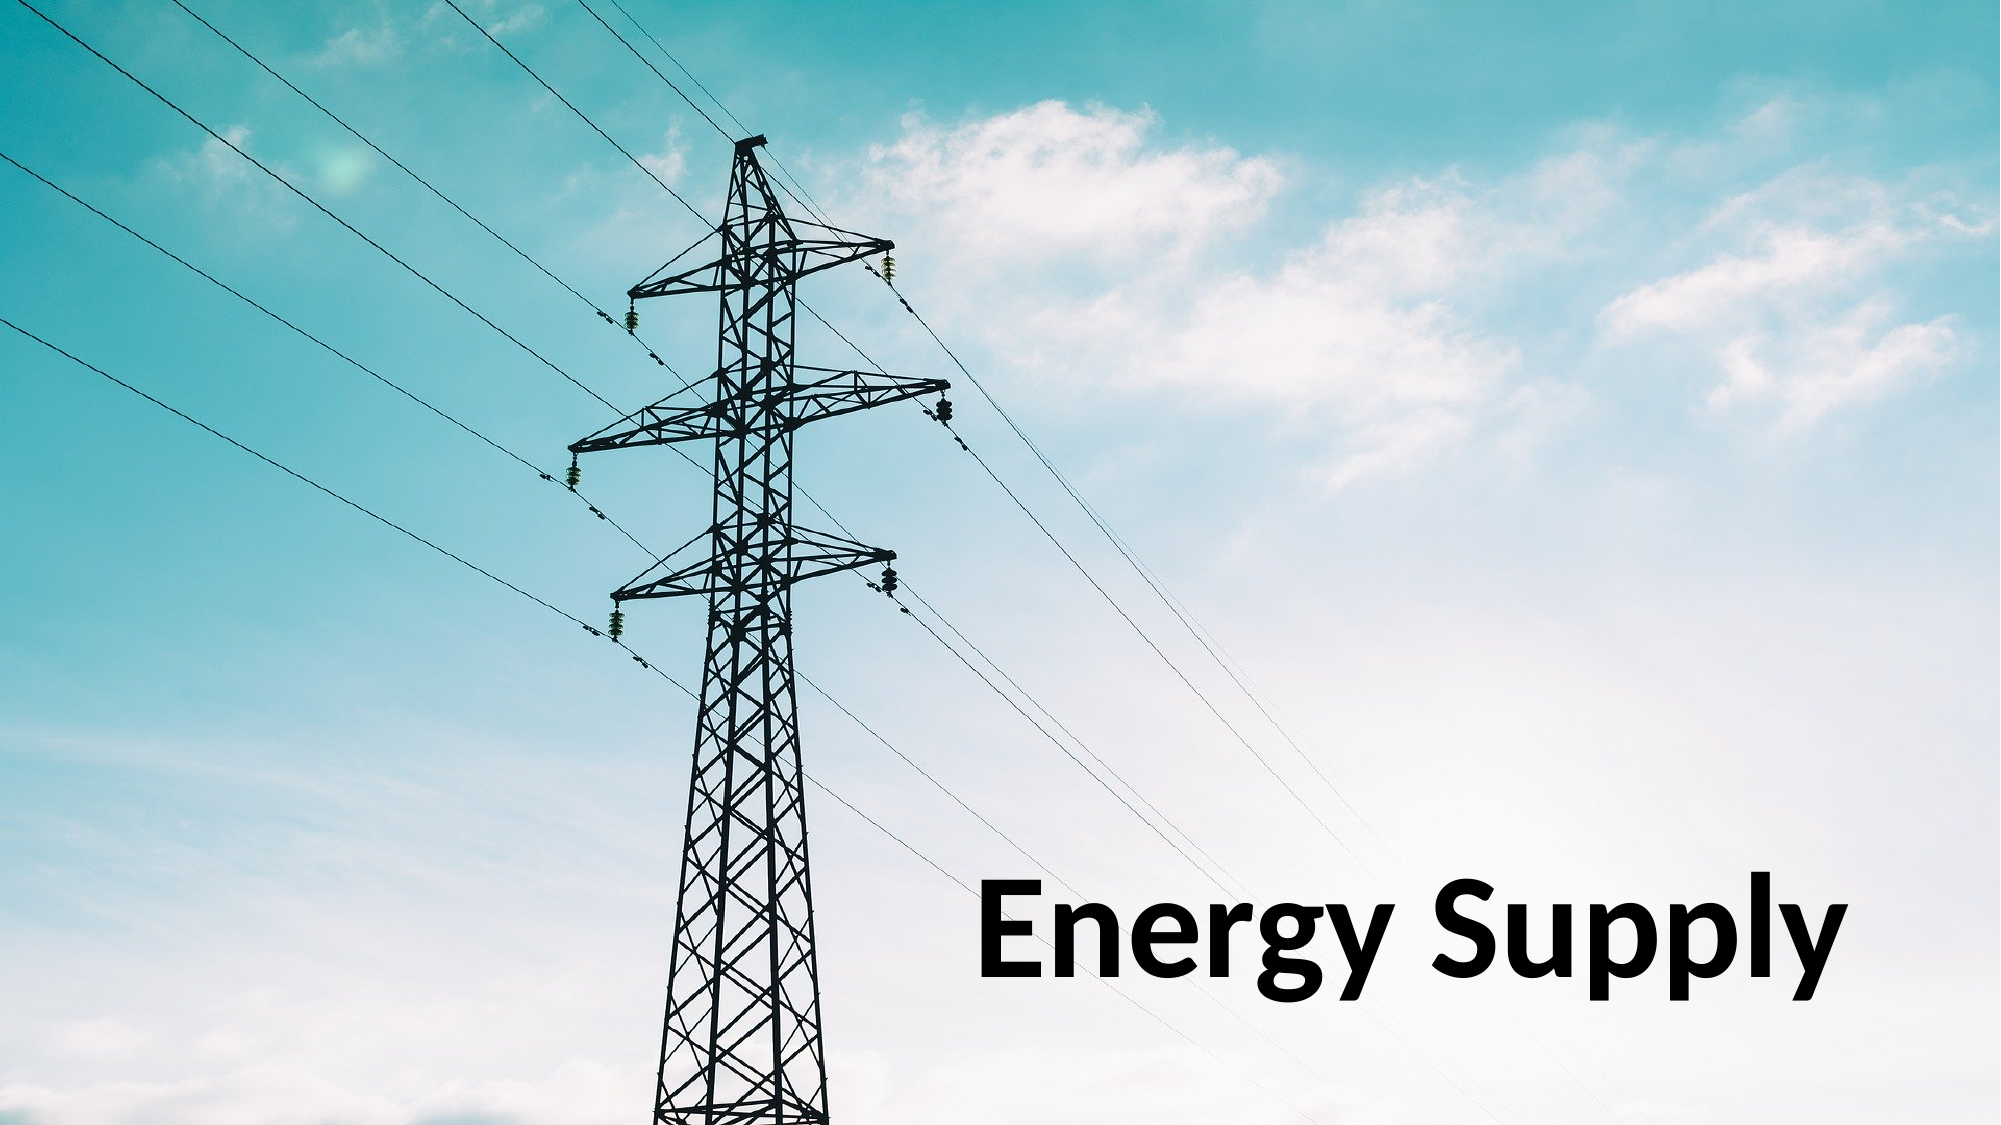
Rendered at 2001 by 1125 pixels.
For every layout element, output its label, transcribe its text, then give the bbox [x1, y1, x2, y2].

text_box Energy Supply [958, 820, 1866, 1015]
picture [0, 0, 2000, 1125]
